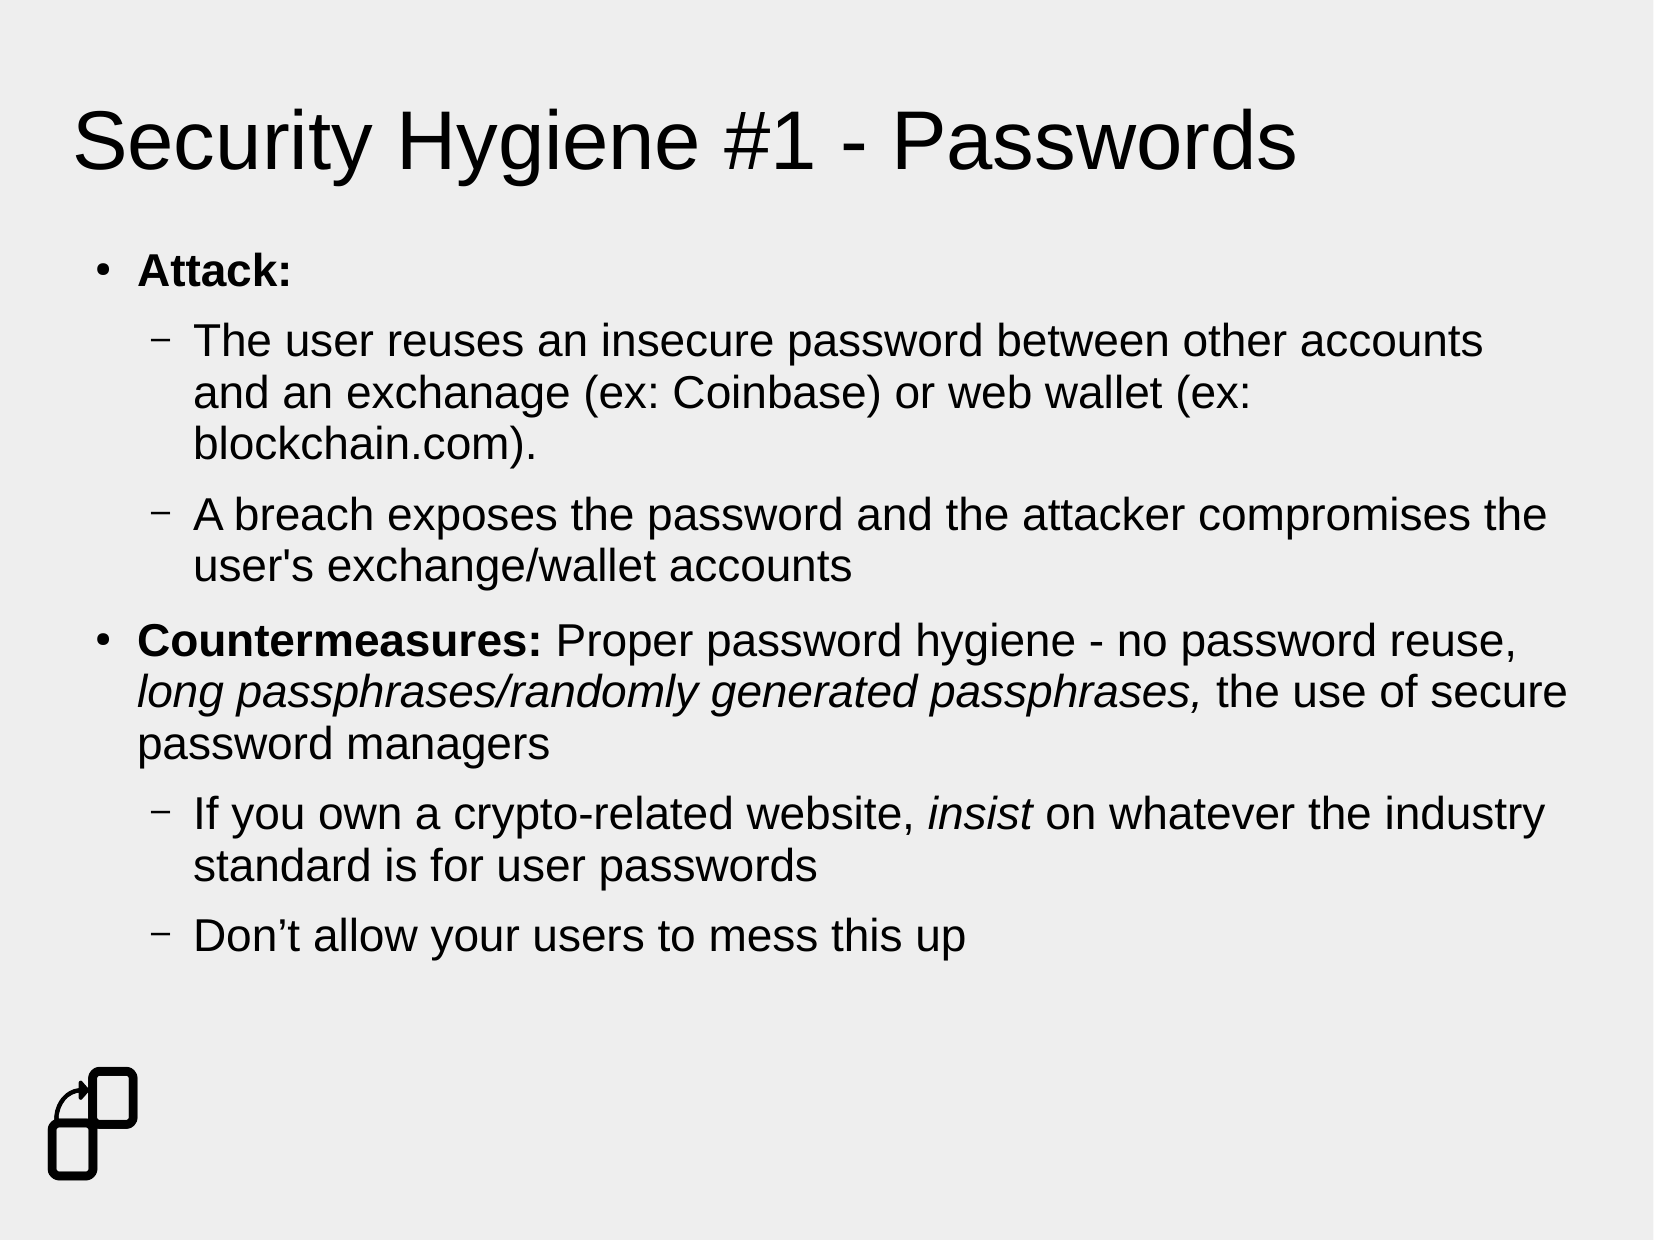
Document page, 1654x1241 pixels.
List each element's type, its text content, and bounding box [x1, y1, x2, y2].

text_box Security Hygiene #1 - Passwords [57, 87, 1546, 196]
picture [30, 1062, 153, 1186]
list Attack: The user reuses an insecure password between other accounts and an exchanage (ex: Coinbase) or web wallet (ex: blockchain.com). A breach exposes the password and the attacker compromises the user's exchange/wallet accounts Countermeasures: Proper password hygiene - no password reuse, long passphrases/randomly generated passphrases, the use of secure password managers If you own a crypto-related website, insist on whatever the industry standard is for user passwords Don’t allow your users to mess this up [81, 245, 1570, 965]
